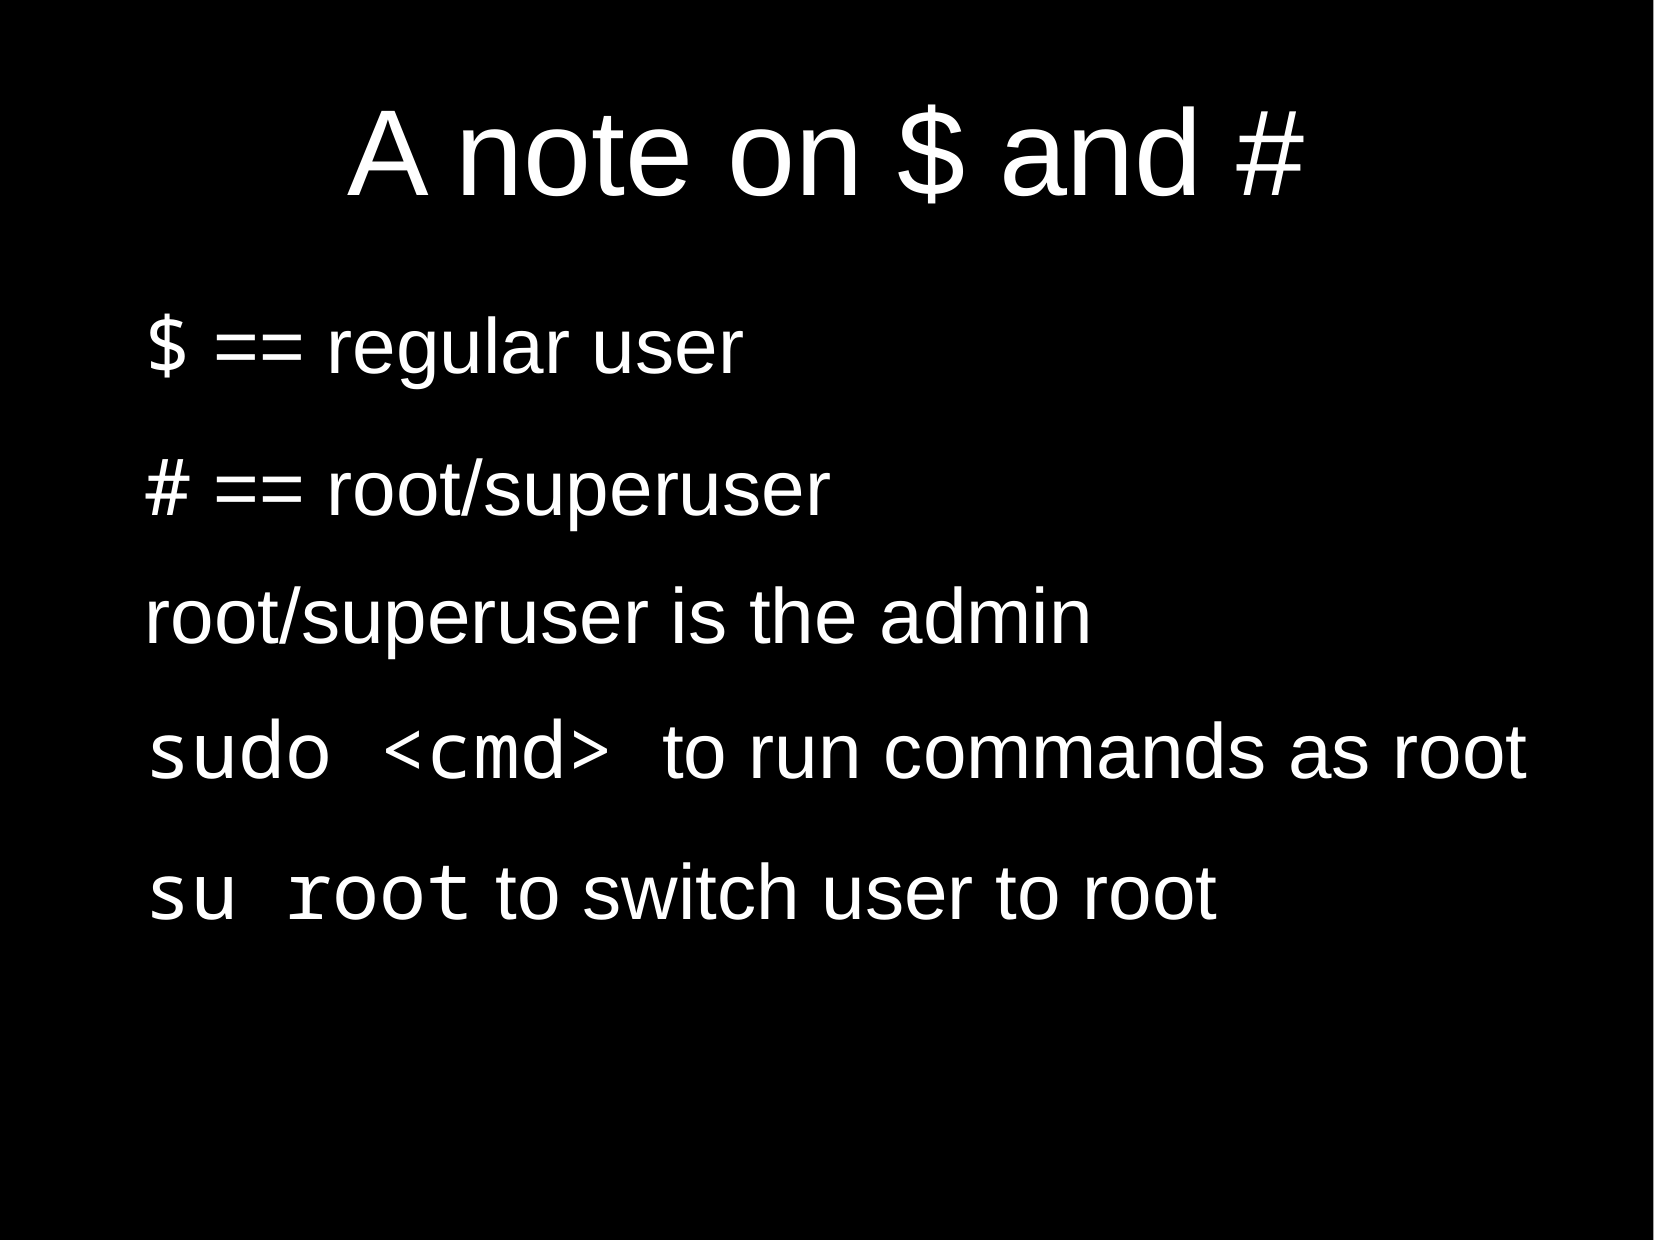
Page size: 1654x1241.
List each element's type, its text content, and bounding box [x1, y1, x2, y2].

list $ == regular user # == root/superuser root/superuser is the admin sudo <cmd> to run commands as root su root to switch user to root [82, 290, 1571, 1010]
title A note on $ and # [82, 49, 1571, 257]
